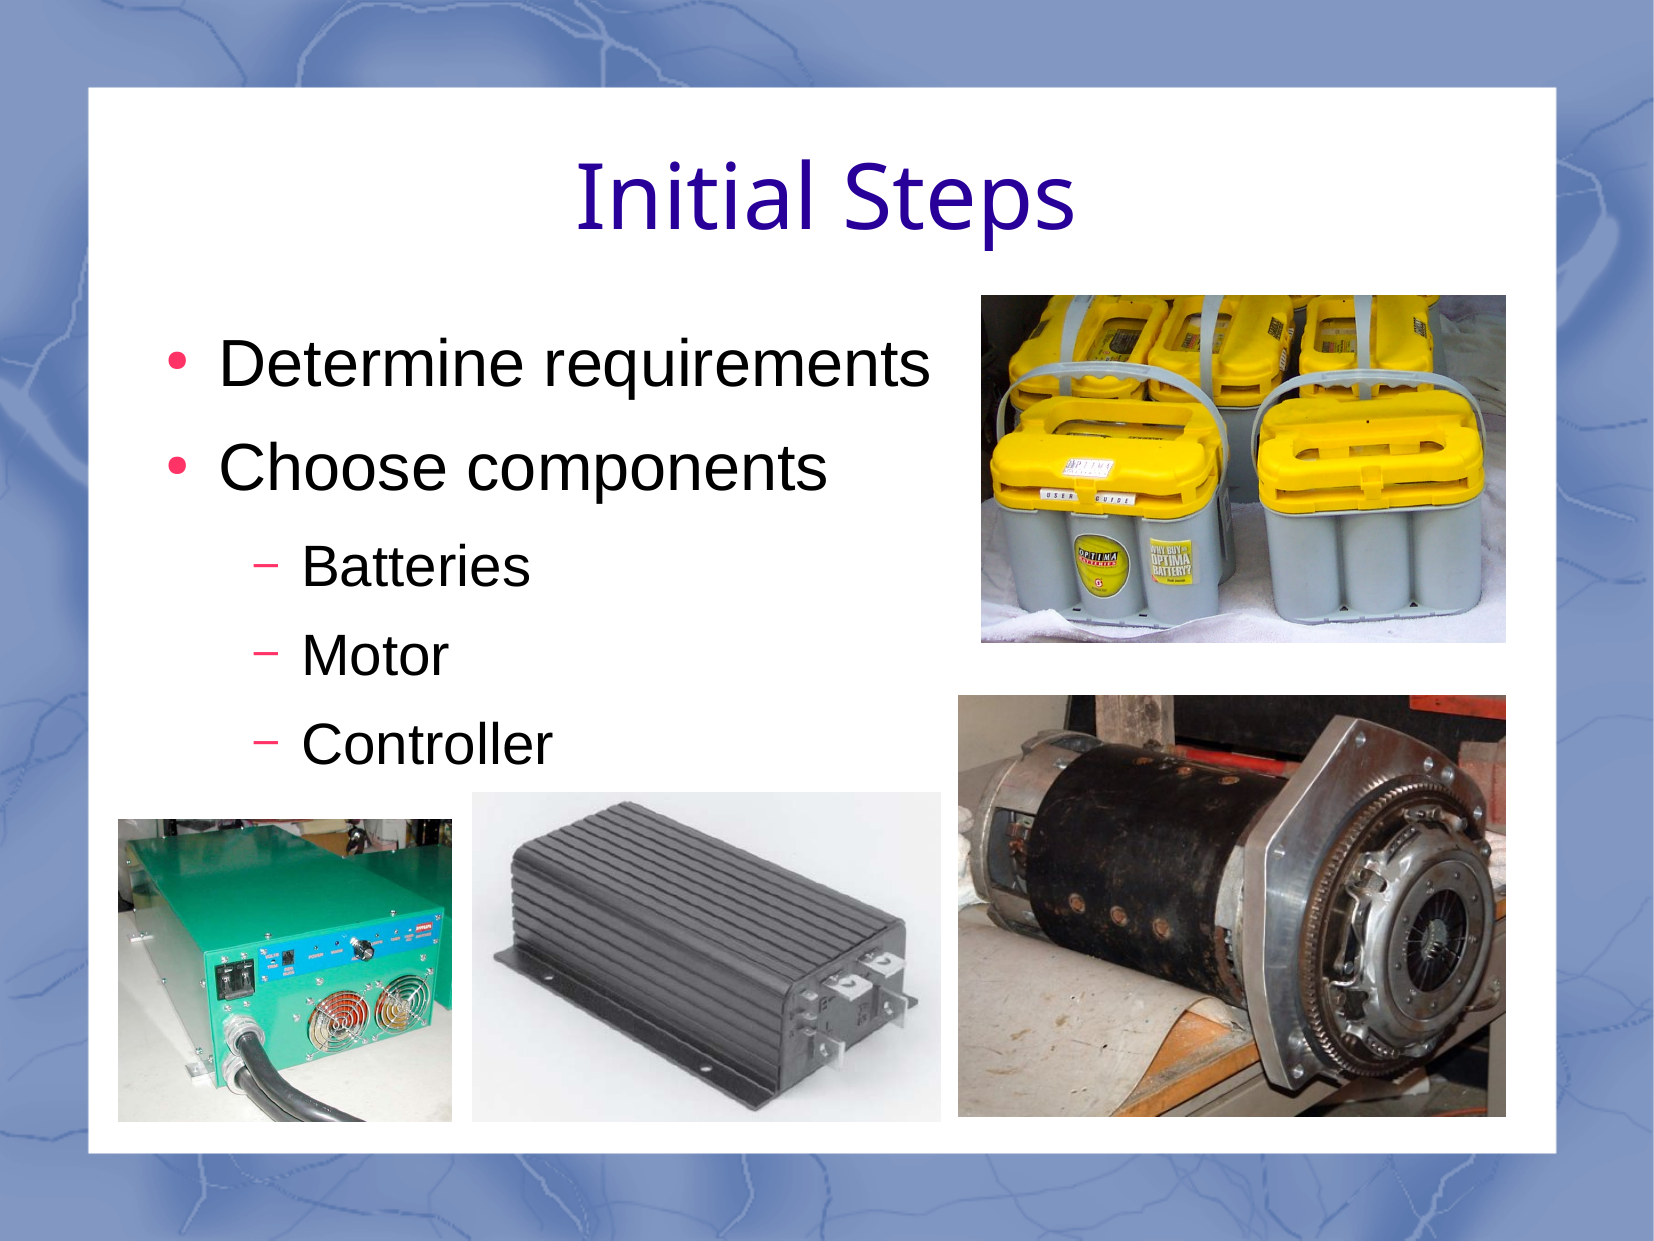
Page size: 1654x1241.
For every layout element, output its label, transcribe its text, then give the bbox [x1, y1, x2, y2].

picture [0, 0, 1654, 1241]
list Determine requirements Choose components Batteries Motor Controller [147, 325, 1506, 1217]
title Initial Steps [118, 98, 1536, 291]
